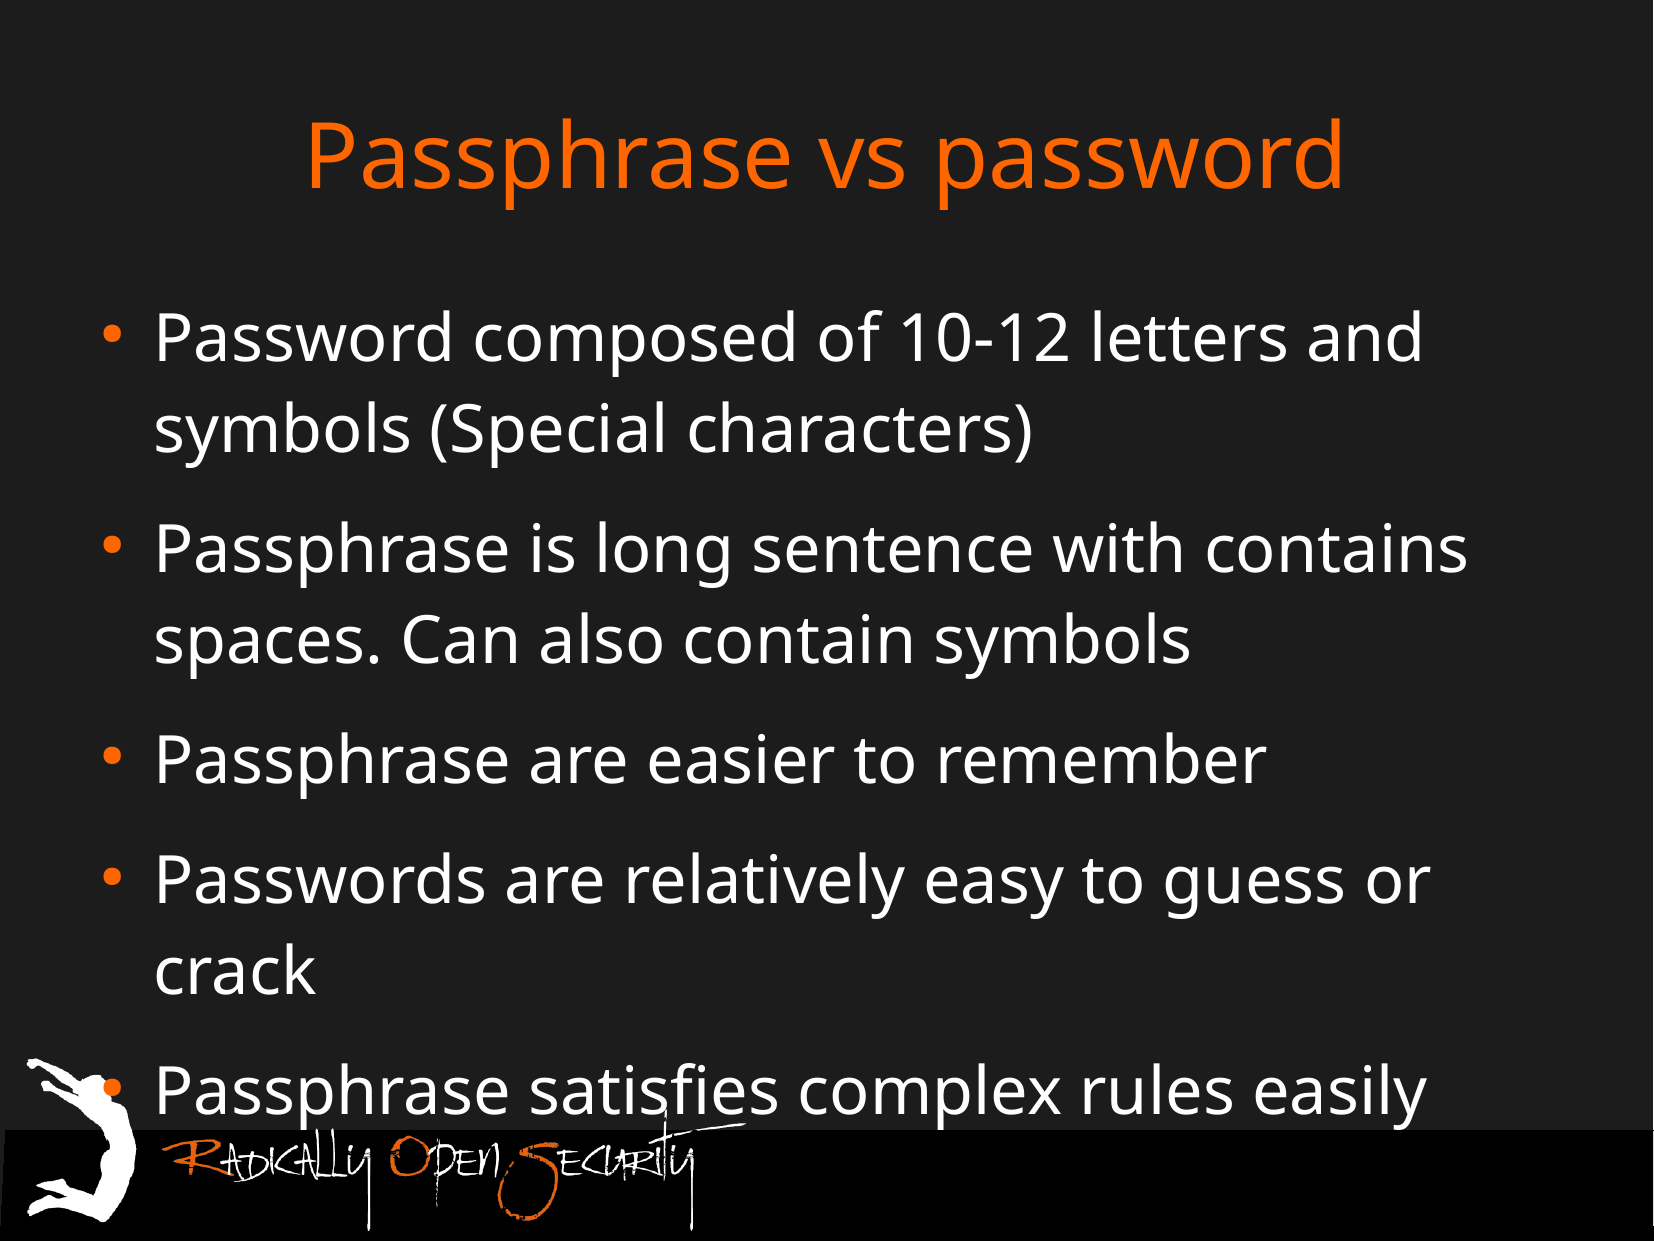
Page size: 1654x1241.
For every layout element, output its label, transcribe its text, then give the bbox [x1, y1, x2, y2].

title Passphrase vs password [82, 49, 1571, 257]
picture [0, 1022, 778, 1241]
list Password composed of 10-12 letters and symbols (Special characters) Passphrase is long sentence with contains spaces. Can also contain symbols Passphrase are easier to remember Passwords are relatively easy to guess or crack Passphrase satisfies complex rules easily [82, 290, 1571, 1031]
